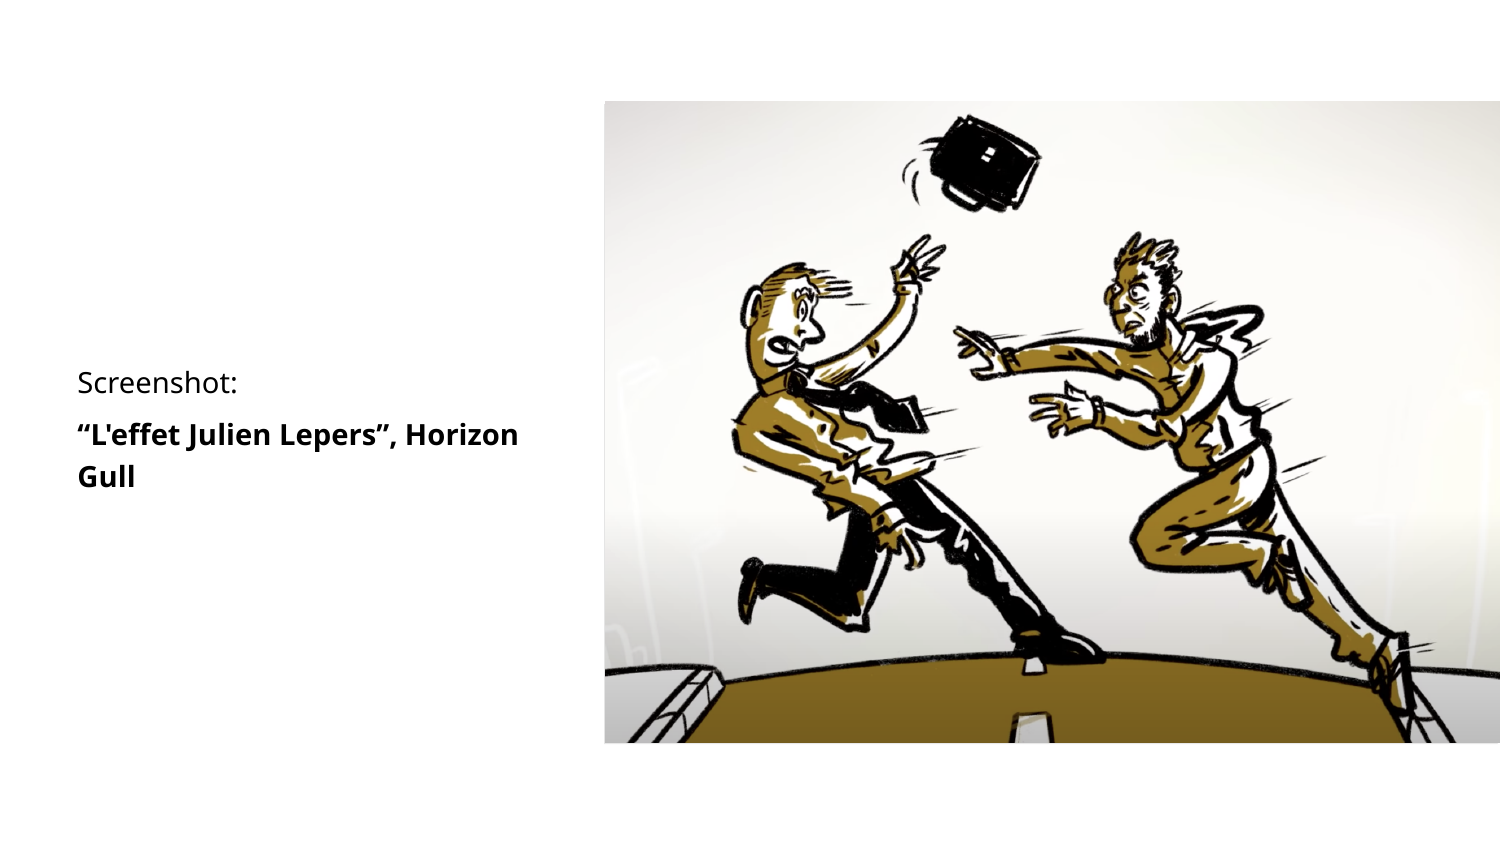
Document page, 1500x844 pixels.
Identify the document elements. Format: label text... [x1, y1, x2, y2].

text_box Screenshot: “L'effet Julien Lepers”, Horizon Gull [77, 357, 521, 433]
picture [605, 101, 1500, 743]
